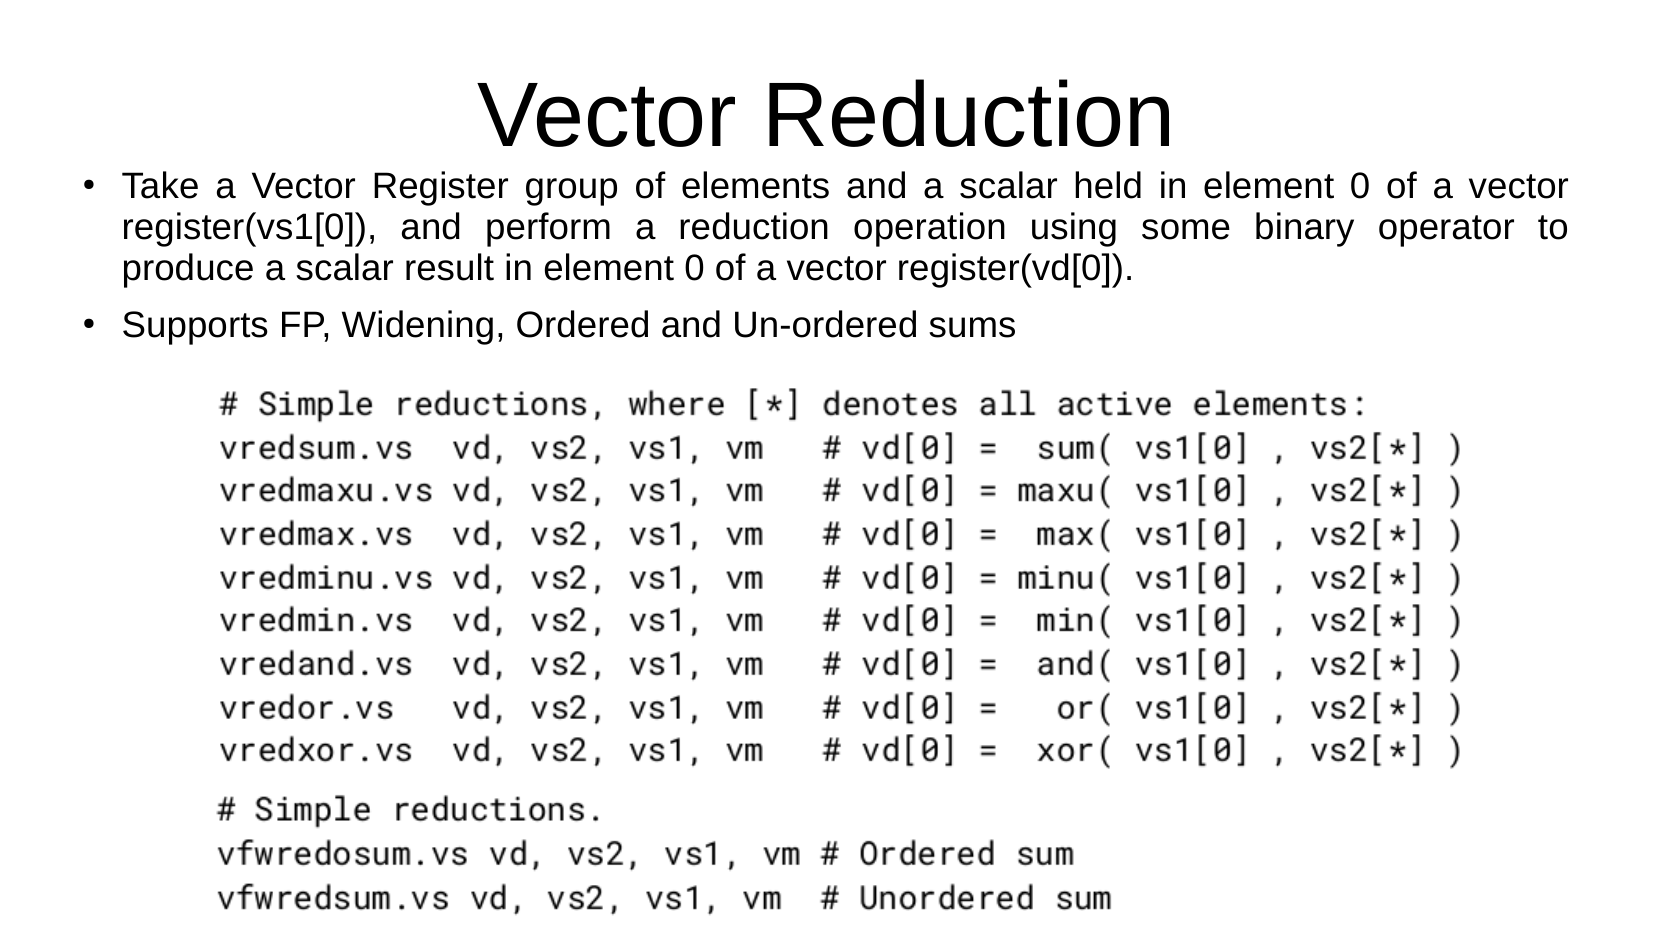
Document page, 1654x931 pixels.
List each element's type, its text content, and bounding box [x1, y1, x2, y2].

list Take a Vector Register group of elements and a scalar held in element 0 of a vector register(vs1[0]), and perform a reduction operation using some binary operator to produce a scalar result in element 0 of a vector register(vd[0]). Supports FP, Widening, Ordered and Un-ordered sums [82, 165, 1571, 350]
picture [212, 786, 1205, 922]
title Vector Reduction [82, 37, 1571, 165]
picture [169, 373, 1524, 780]
